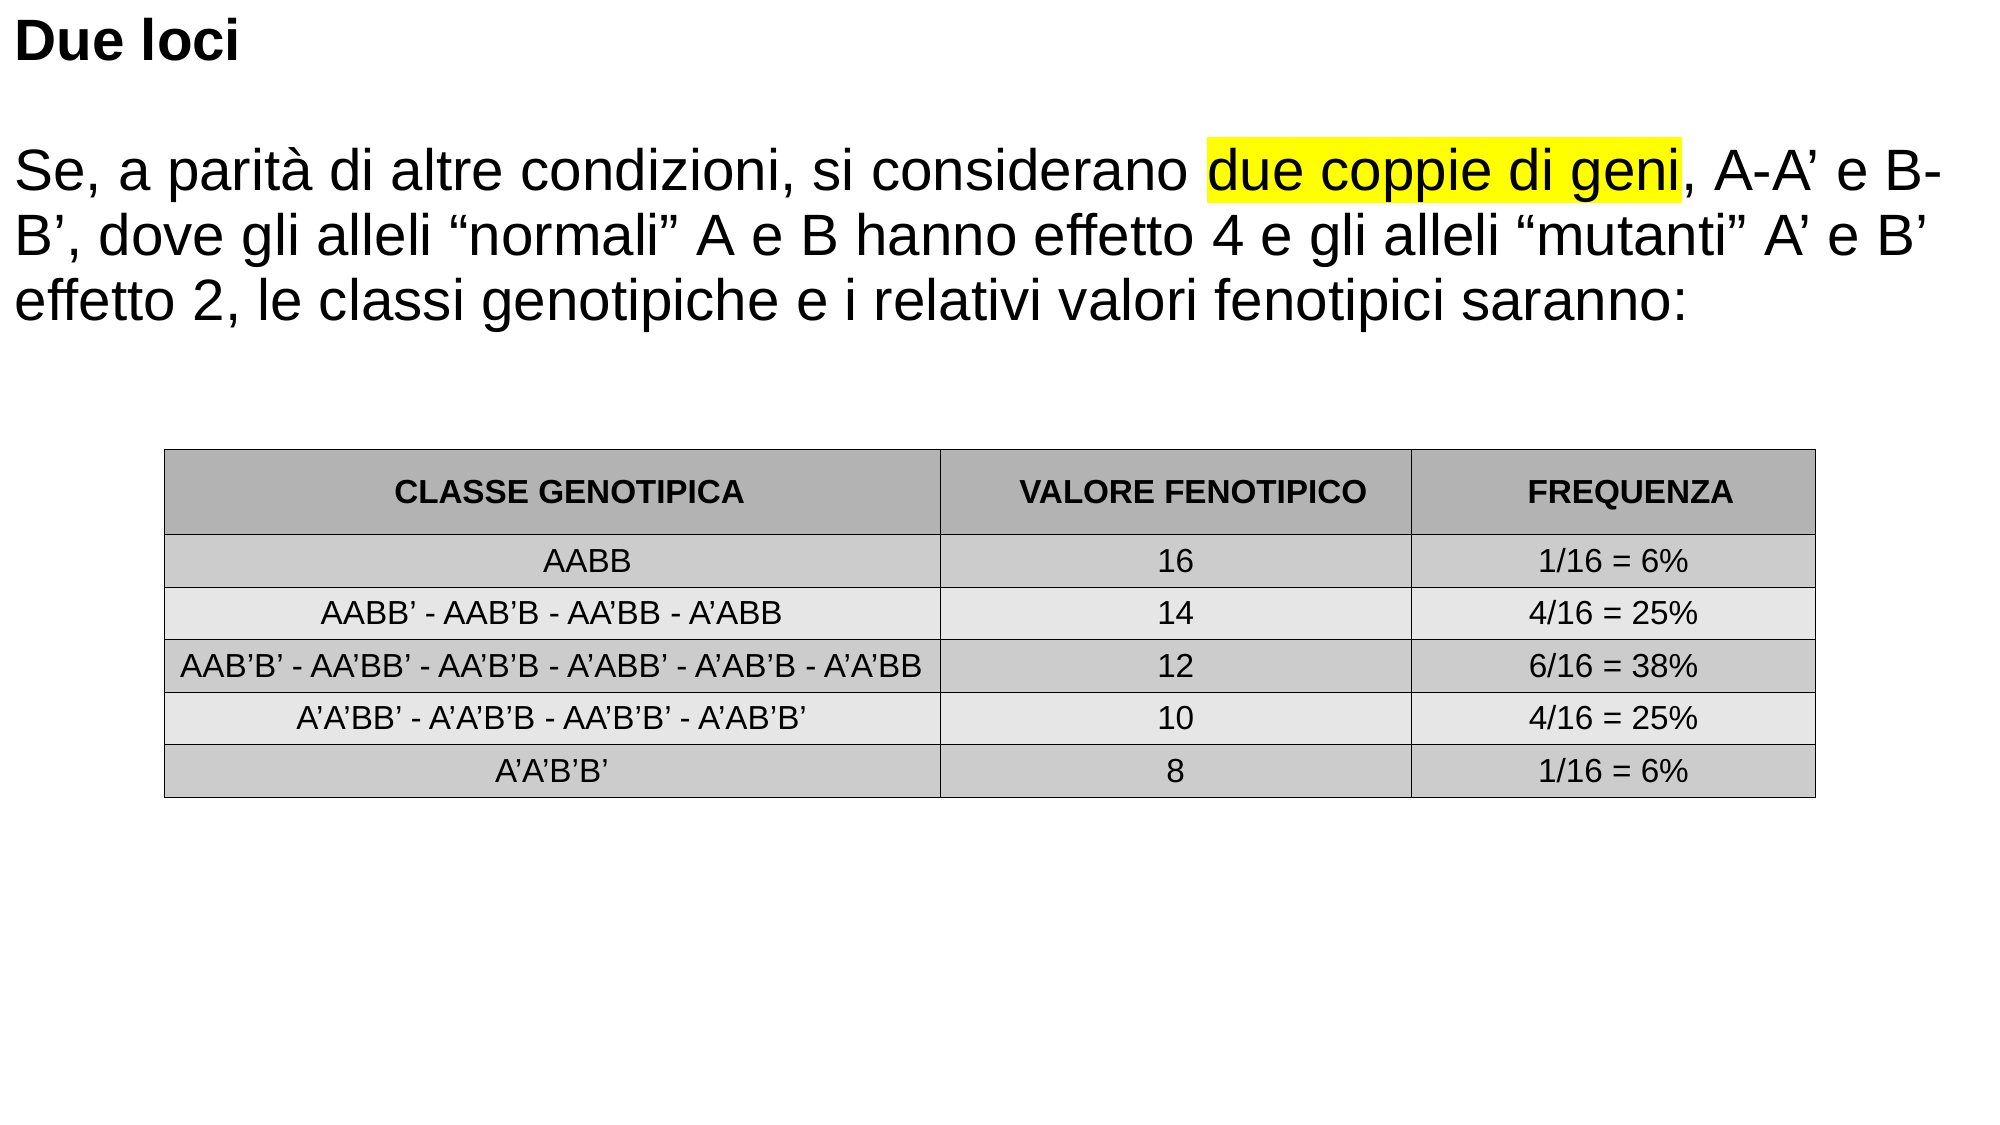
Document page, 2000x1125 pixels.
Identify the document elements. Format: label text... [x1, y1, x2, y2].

table_cell 16 [941, 535, 1411, 587]
table_cell 1/16 = 6% [1412, 745, 1815, 797]
text_box Due loci Se, a parità di altre condizioni, si considerano due coppie di geni, A-A’ e B-B’, dove gli alleli “normali” A e B hanno effetto 4 e gli alleli “mutanti” A’ e B’ effetto 2, le classi genotipiche e i relativi valori fenotipici saranno: [0, 0, 1979, 340]
table_cell AABB [165, 535, 940, 587]
table_cell A’A’B’B’ [165, 745, 940, 797]
table_cell A’A’BB’ - A’A’B’B - AA’B’B’ - A’AB’B’ [165, 693, 940, 744]
table_cell AABB’ - AAB’B - AA’BB - A’ABB [165, 588, 940, 639]
table_cell 10 [941, 693, 1411, 744]
table_header CLASSE GENOTIPICA [165, 450, 940, 534]
table_cell 6/16 = 38% [1412, 640, 1815, 692]
table_header VALORE FENOTIPICO [941, 450, 1411, 534]
table_cell 4/16 = 25% [1412, 693, 1815, 744]
table_cell 14 [941, 588, 1411, 639]
table_cell 1/16 = 6% [1412, 535, 1815, 587]
table_cell AAB’B’ - AA’BB’ - AA’B’B - A’ABB’ - A’AB’B - A’A’BB [165, 640, 940, 692]
table_cell 8 [941, 745, 1411, 797]
table_header FREQUENZA [1412, 450, 1815, 534]
table_cell 12 [941, 640, 1411, 692]
table_cell 4/16 = 25% [1412, 588, 1815, 639]
